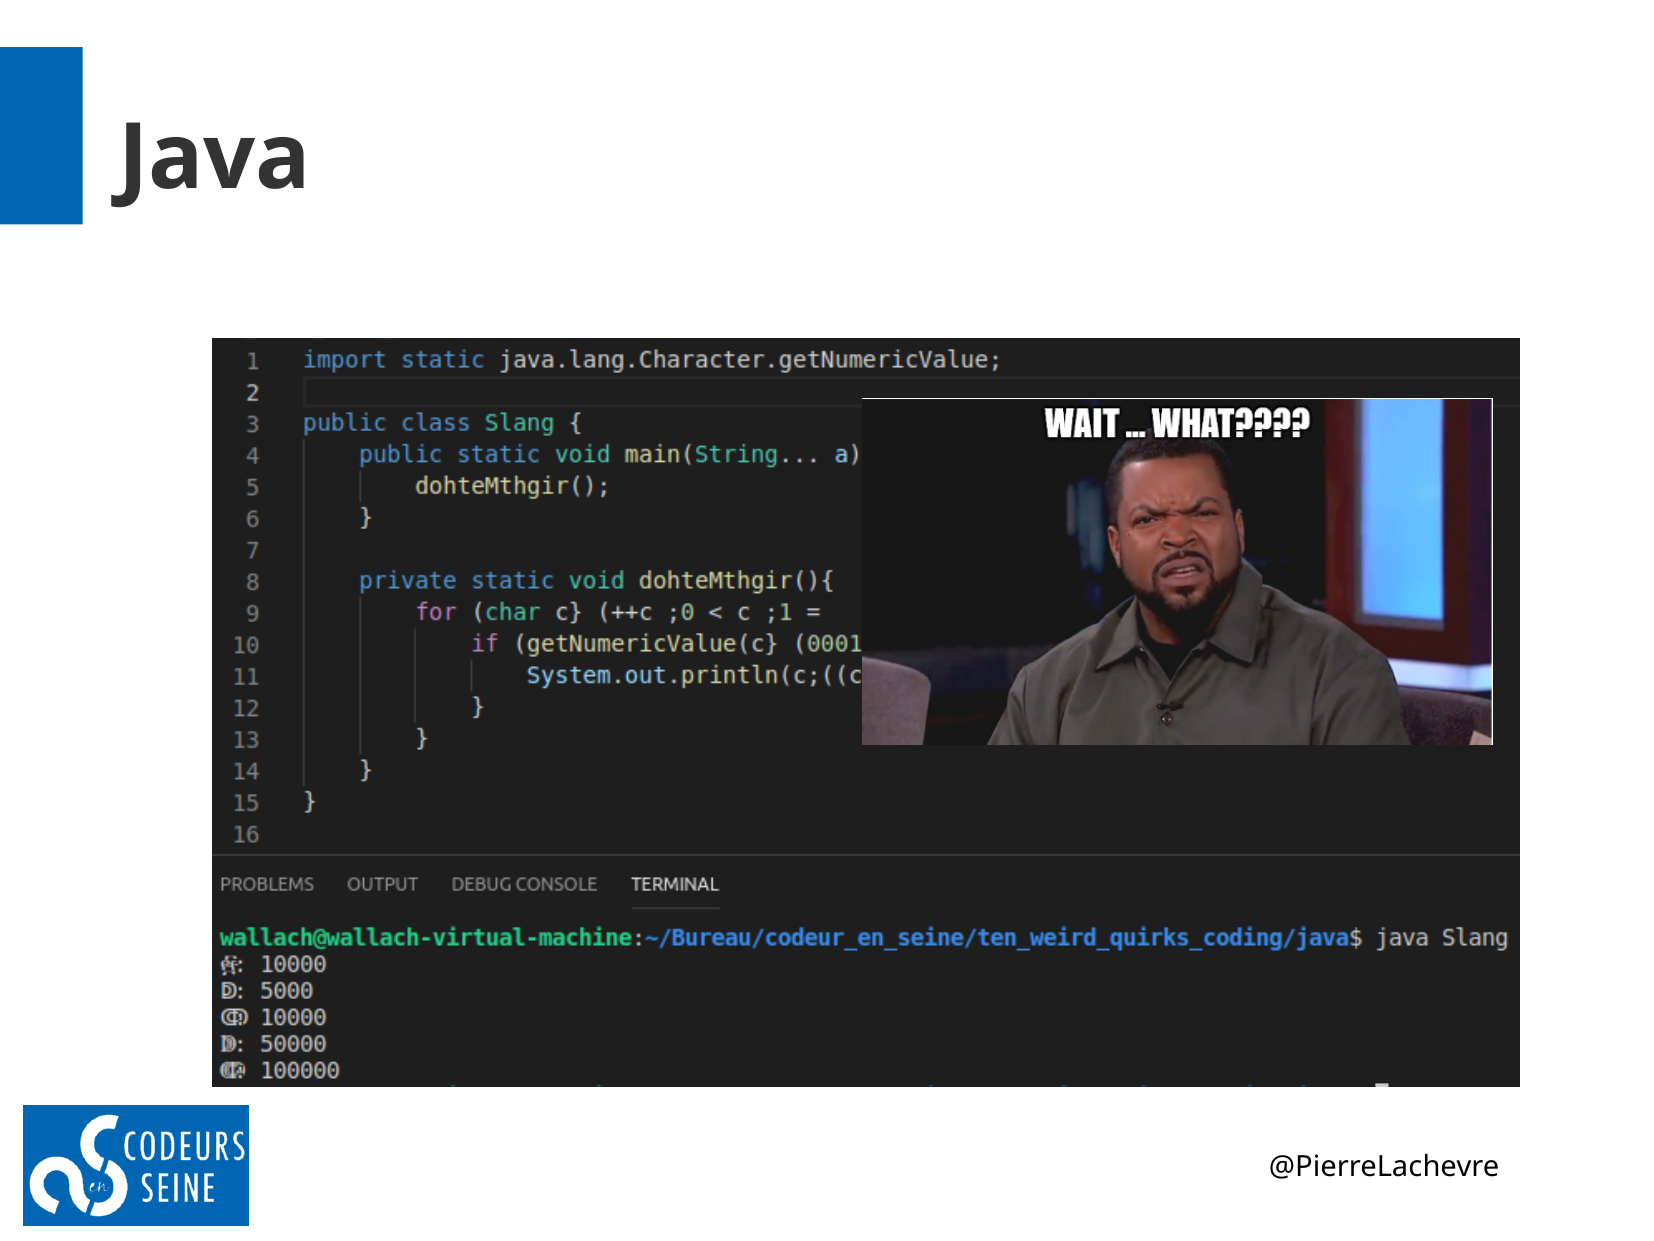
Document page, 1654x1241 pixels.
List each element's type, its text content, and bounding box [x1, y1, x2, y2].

title Java [118, 49, 1571, 257]
picture [23, 1105, 249, 1226]
picture [212, 338, 1520, 1087]
